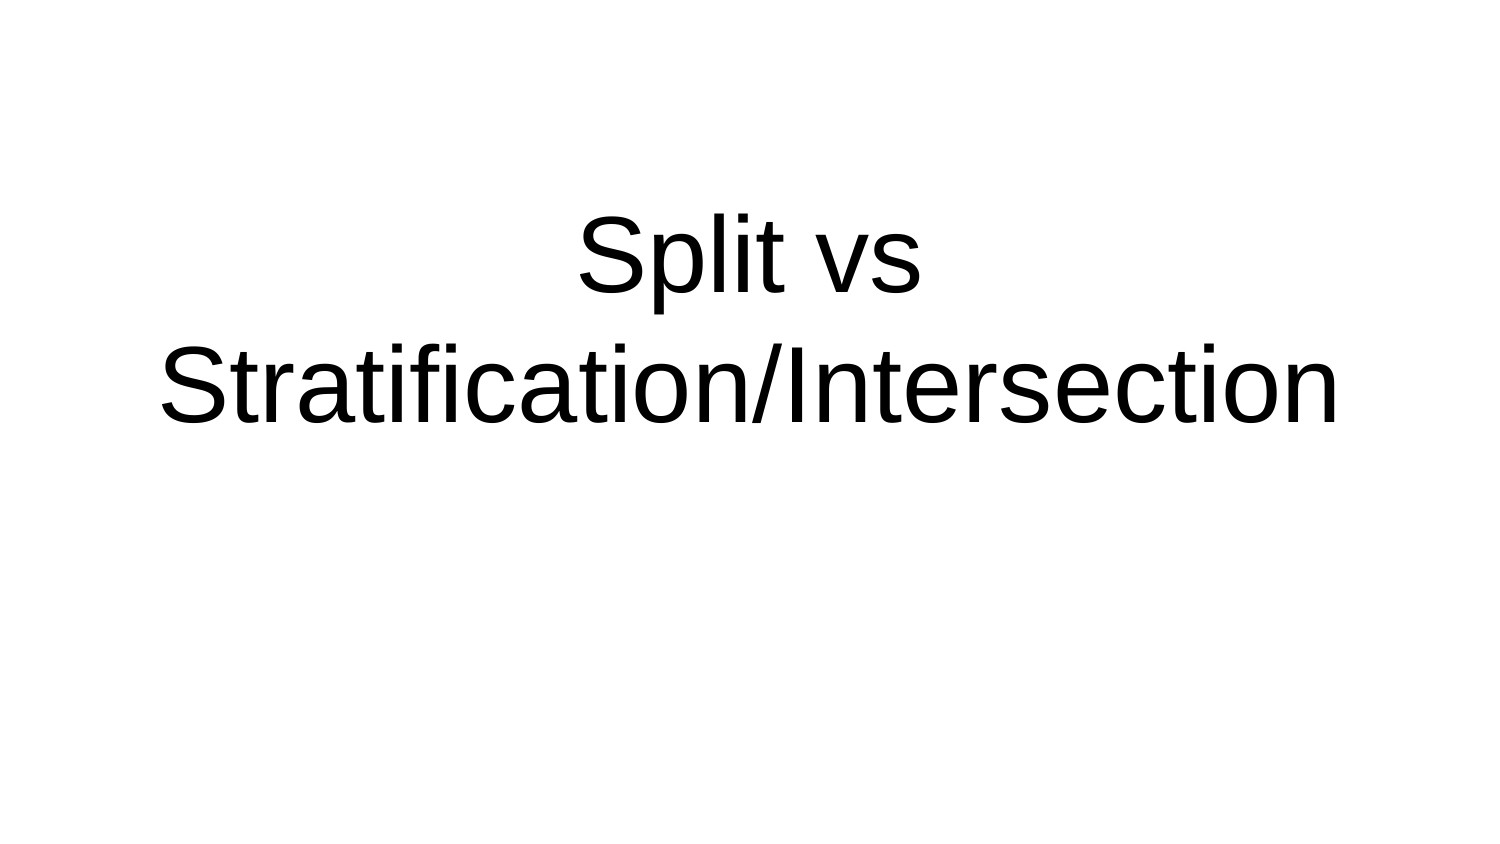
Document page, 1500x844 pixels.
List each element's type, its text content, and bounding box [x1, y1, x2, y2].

title Split vs Stratification/Intersection [51, 122, 1449, 459]
